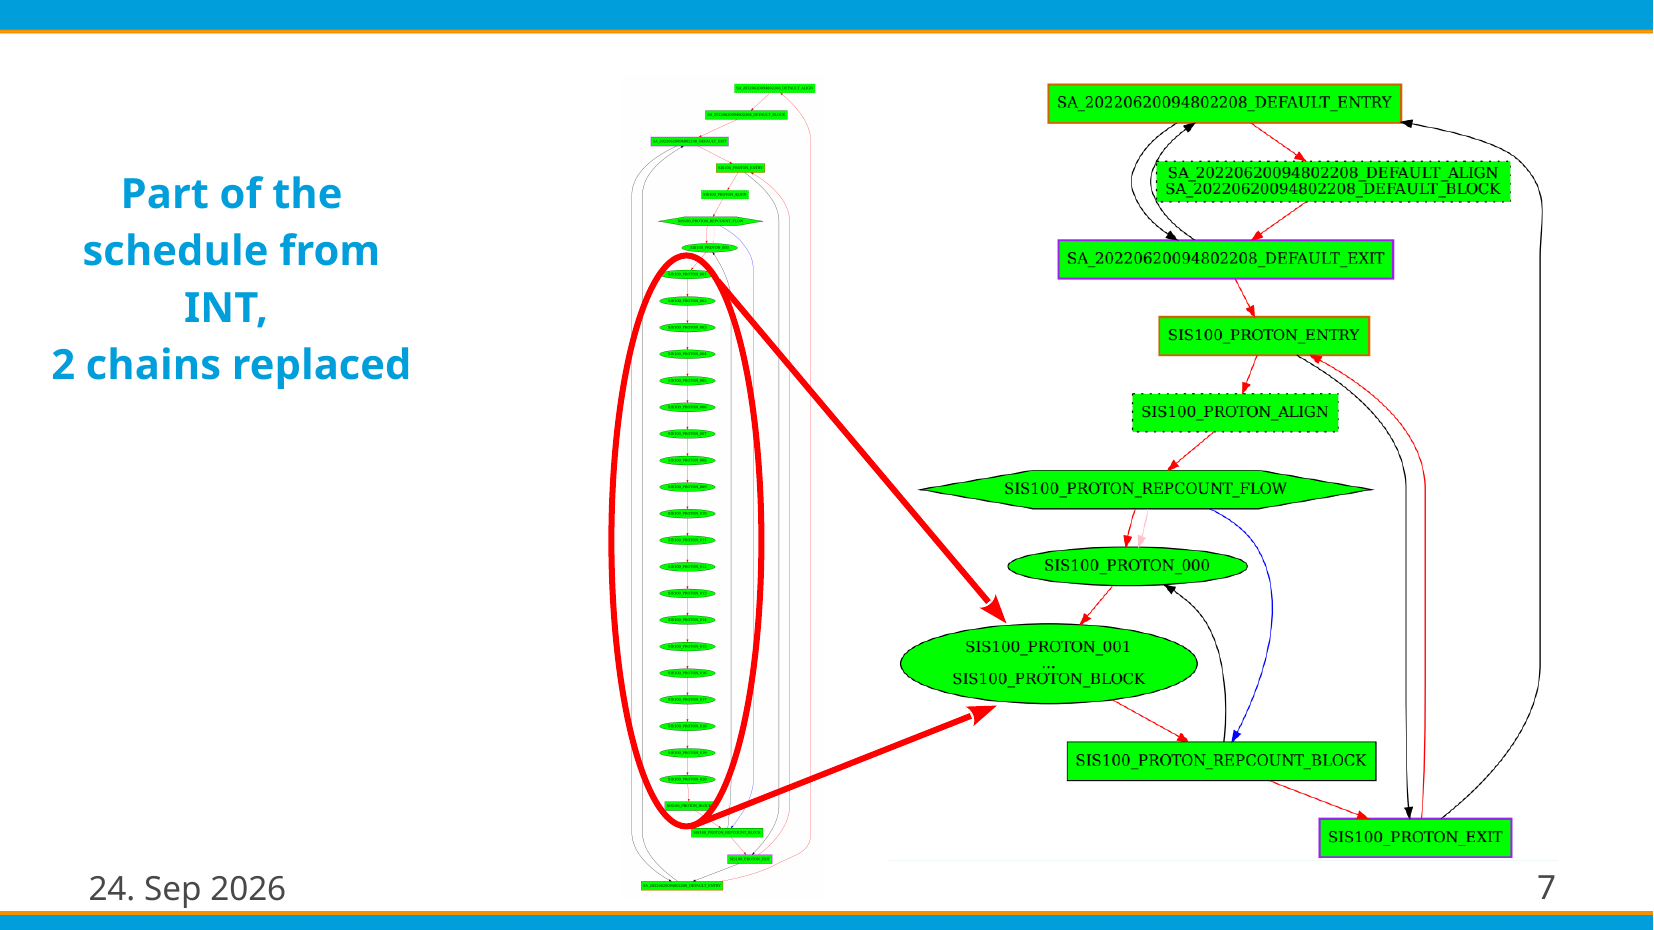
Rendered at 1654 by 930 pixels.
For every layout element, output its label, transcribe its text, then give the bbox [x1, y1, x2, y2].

text_box [622, 259, 758, 823]
text_box [714, 304, 825, 813]
text_box [622, 711, 825, 900]
subtitle Part of the schedule from INT, 2 chains replaced [50, 74, 413, 481]
text_box [622, 74, 825, 402]
text_box [888, 76, 1558, 861]
